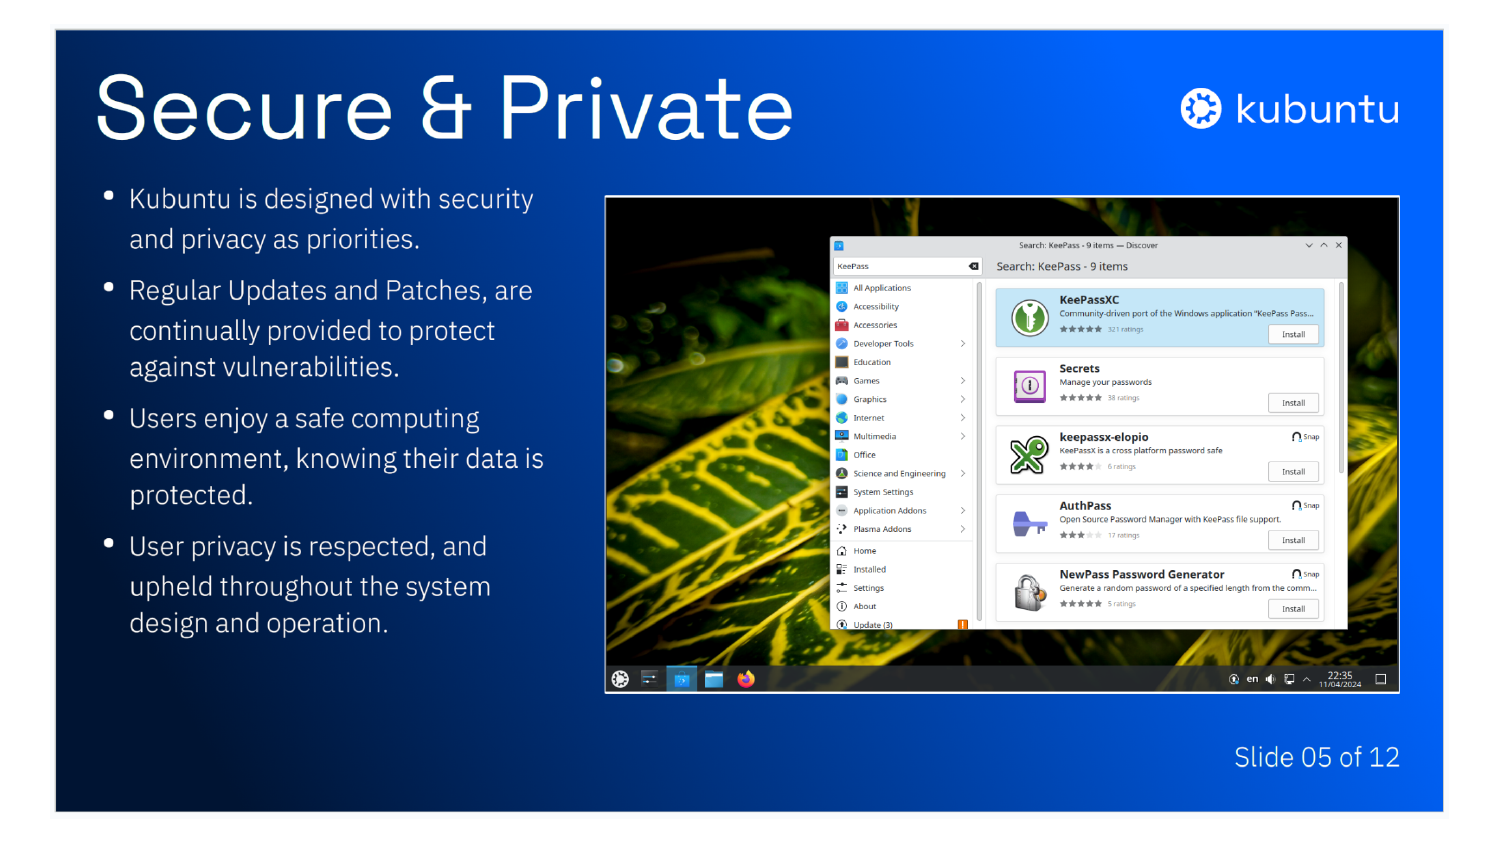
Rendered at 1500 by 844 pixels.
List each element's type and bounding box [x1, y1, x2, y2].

picture [50, 24, 1449, 819]
